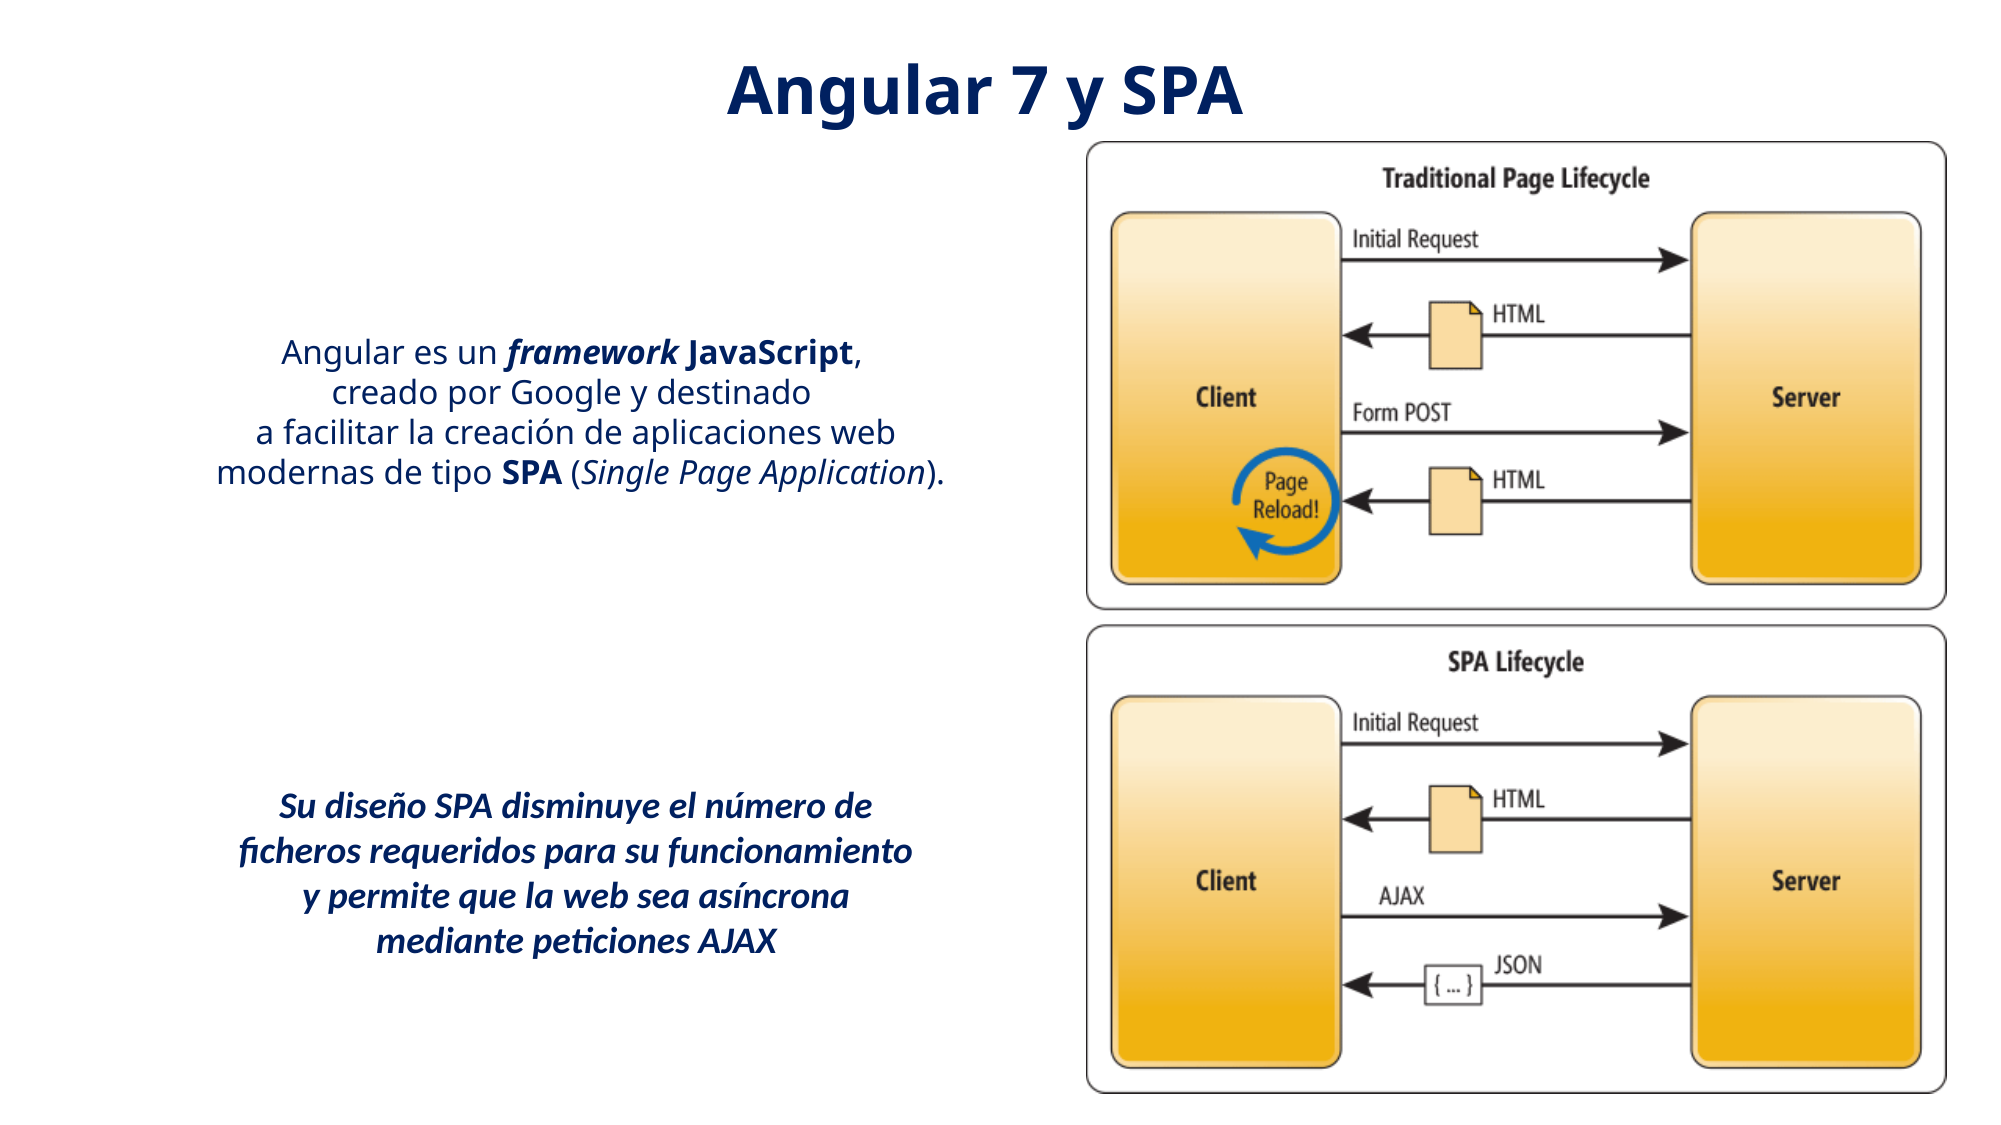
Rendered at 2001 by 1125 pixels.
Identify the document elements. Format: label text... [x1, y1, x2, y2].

text_box Angular es un framework JavaScript, creado por Google y destinado a facilitar la creación de aplicaciones web modernas de tipo SPA (Single Page Application). [65, 331, 1087, 493]
text_box Angular 7 y SPA [119, 44, 1853, 112]
text_box Su diseño SPA disminuye el número de ficheros requeridos para su funcionamiento y permite que la web sea asíncrona mediante peticiones AJAX [234, 781, 919, 964]
picture [1086, 142, 1947, 1094]
